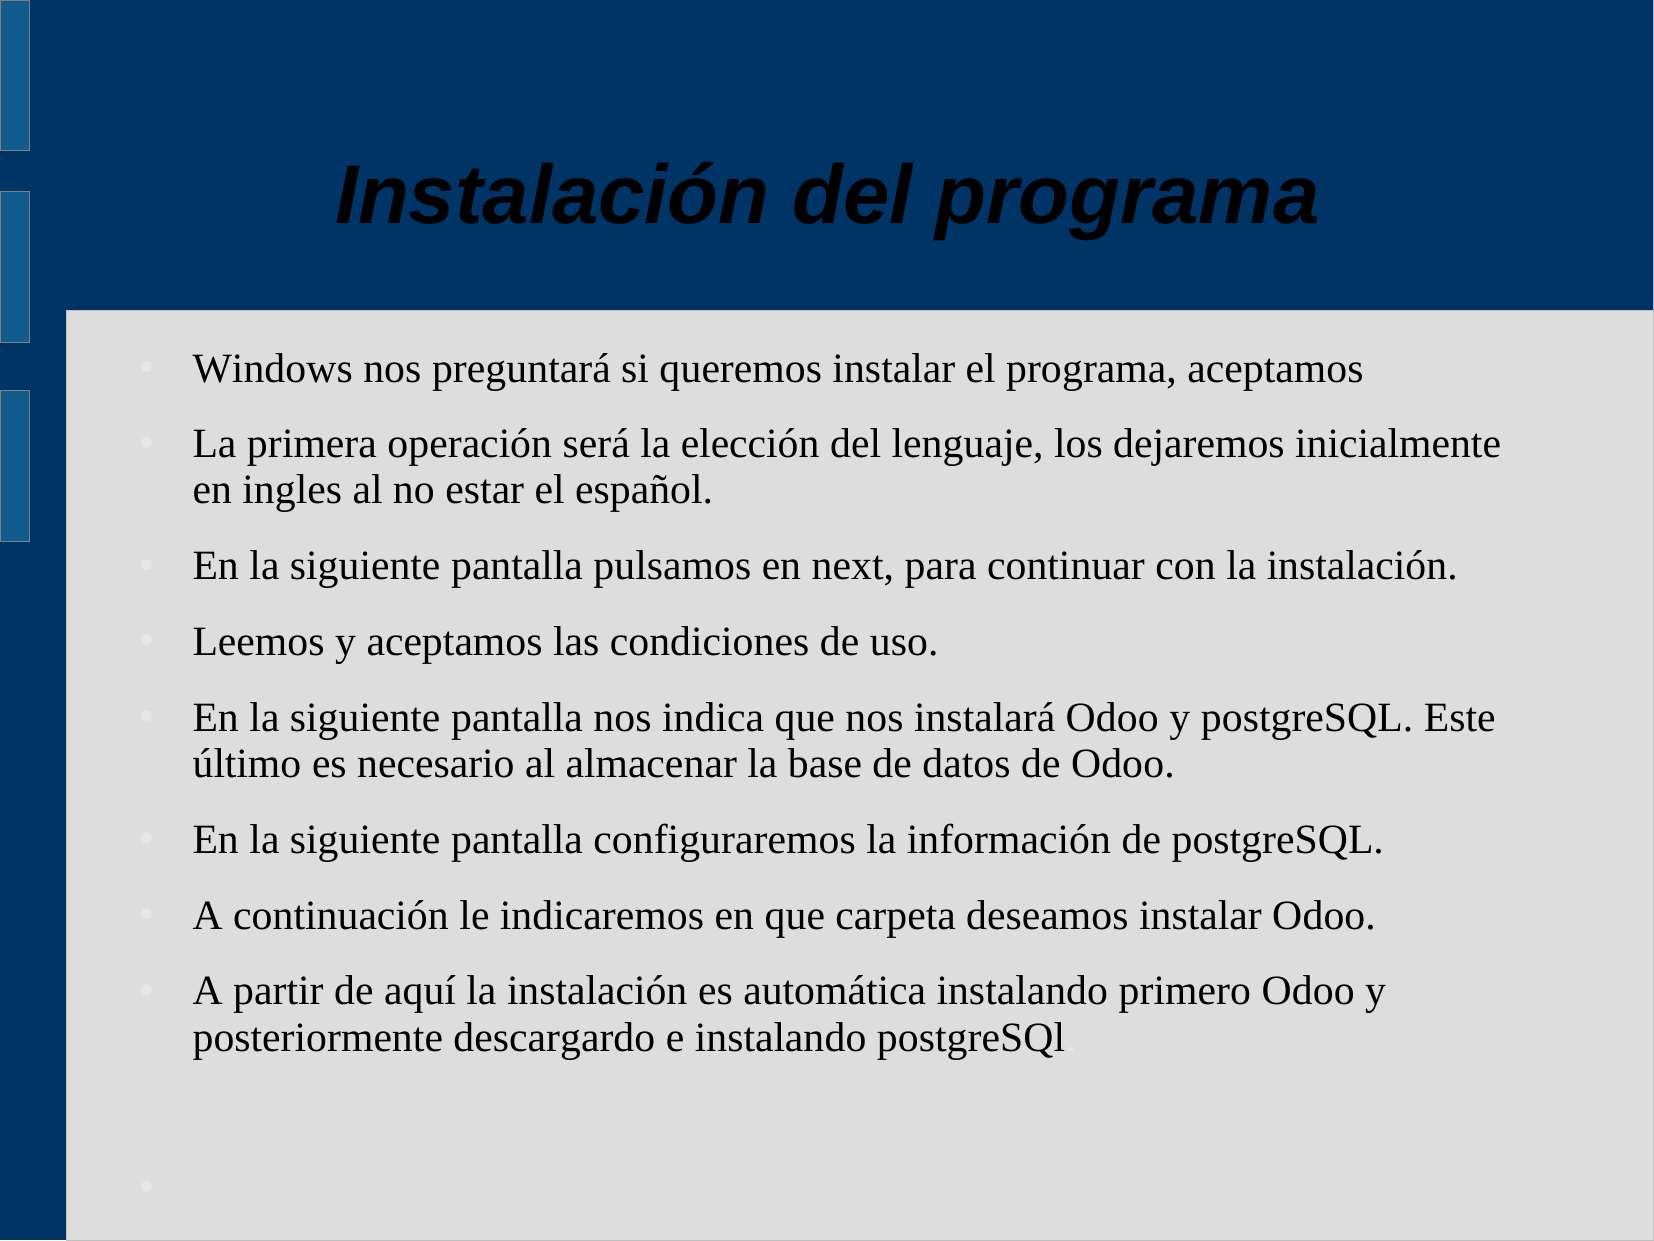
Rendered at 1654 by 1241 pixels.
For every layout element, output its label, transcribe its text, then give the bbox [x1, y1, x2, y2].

title Instalación del programa [121, 91, 1534, 299]
list Windows nos preguntará si queremos instalar el programa, aceptamos La primera operación será la elección del lenguaje, los dejaremos inicialmente en ingles al no estar el español. En la siguiente pantalla pulsamos en next, para continuar con la instalación. Leemos y aceptamos las condiciones de uso. En la siguiente pantalla nos indica que nos instalará Odoo y postgreSQL. Este último es necesario al almacenar la base de datos de Odoo. En la siguiente pantalla configuraremos la información de postgreSQL. A continuación le indicaremos en que carpeta deseamos instalar Odoo. A partir de aquí la instalación es automática instalando primero Odoo y posteriormente descargardo e instalando postgreSQl. [121, 344, 1534, 1222]
